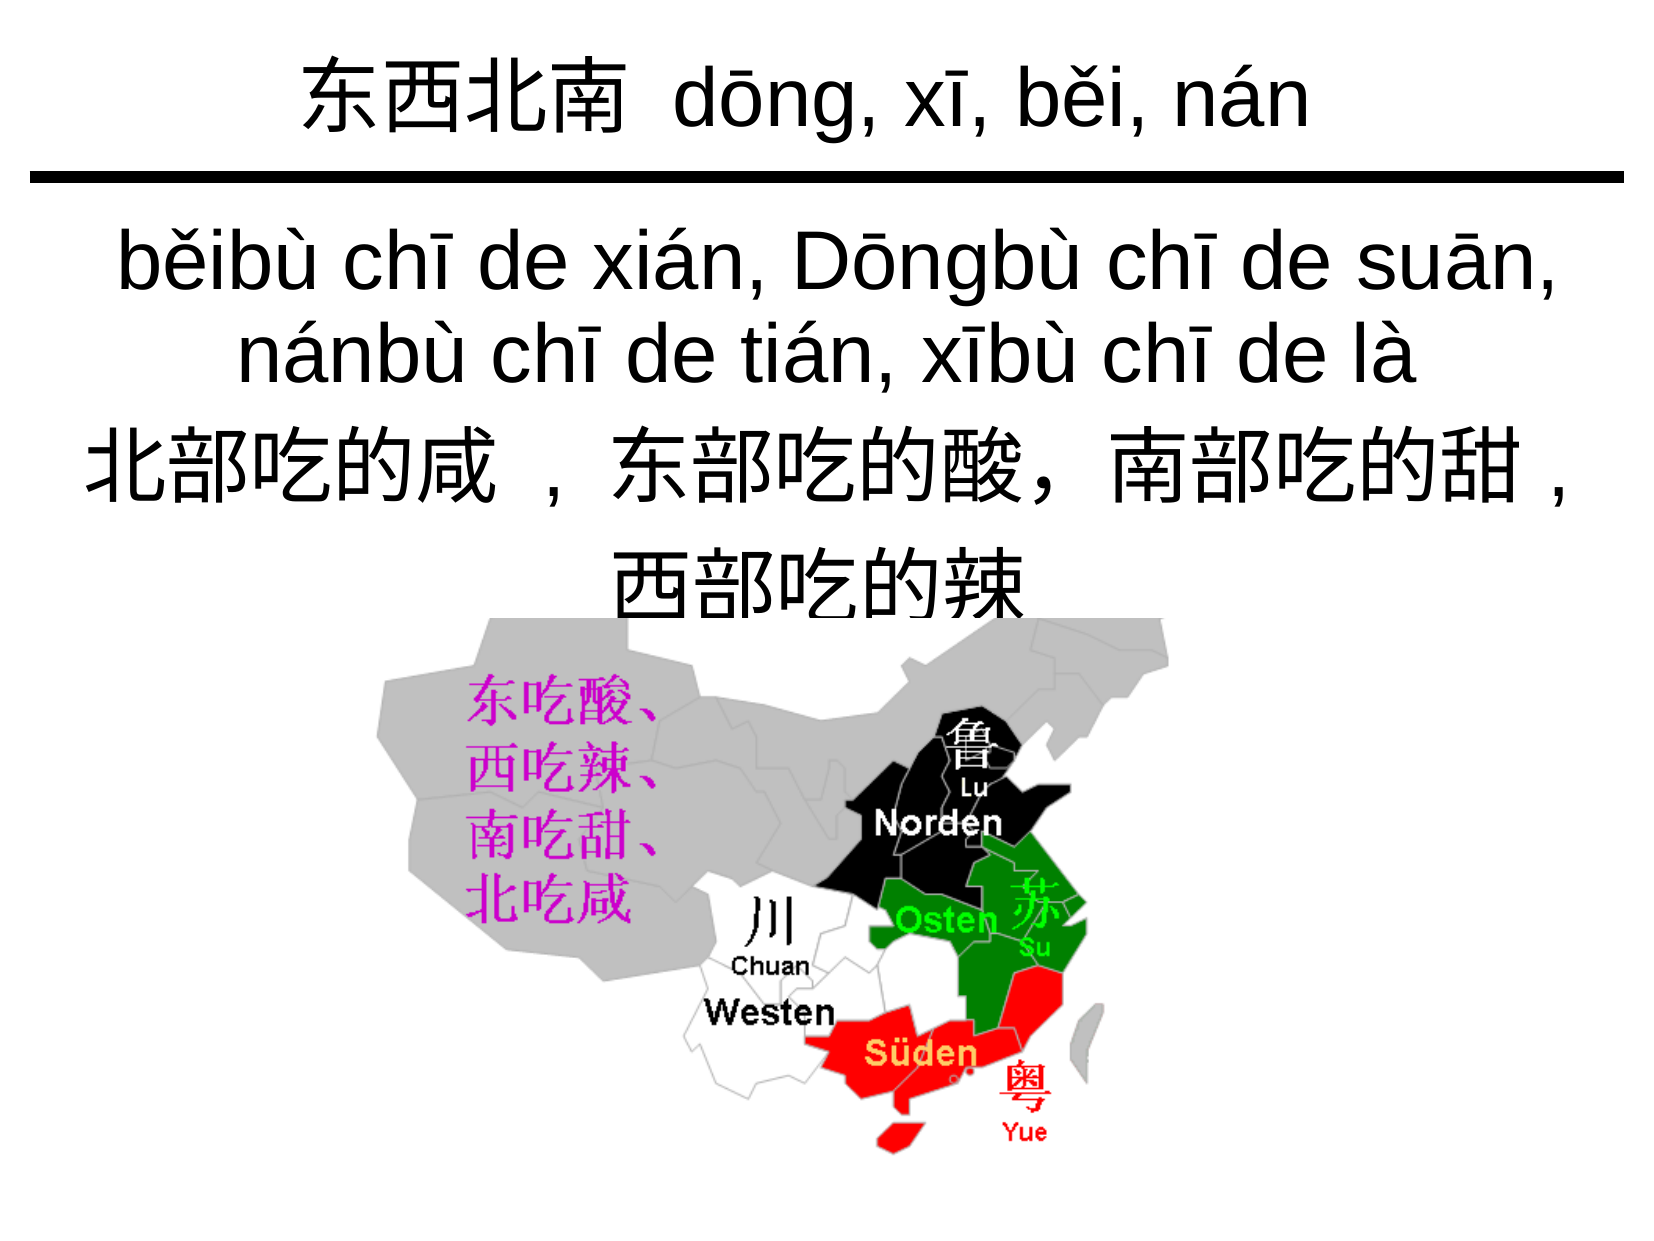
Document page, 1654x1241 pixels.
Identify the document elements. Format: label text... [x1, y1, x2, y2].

text_box 东西北南 dōng, xī, běi, nán [29, 43, 1625, 194]
picture [360, 618, 1211, 1182]
text_box běibù chī de xián, Dōngbù chī de suān, nánbù chī de tián, xībù chī de là 北部吃的咸 , 东部吃的酸，南部吃的甜, 西部吃的辣 [29, 206, 1625, 1211]
